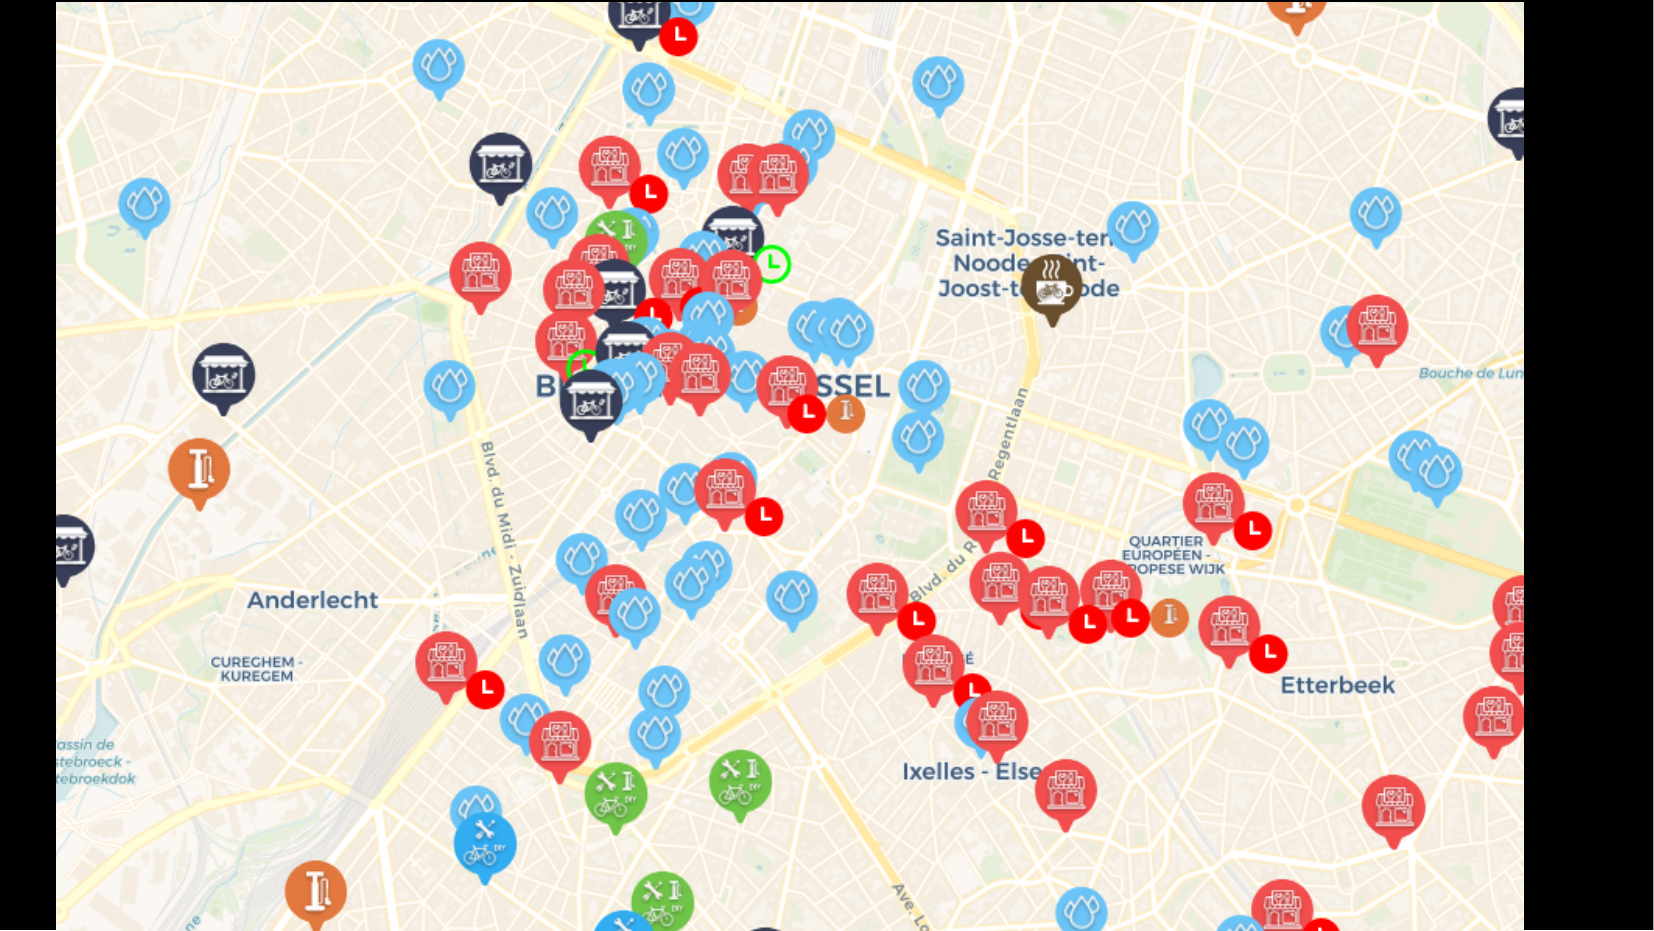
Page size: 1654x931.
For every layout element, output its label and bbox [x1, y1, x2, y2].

picture [56, 2, 1524, 931]
